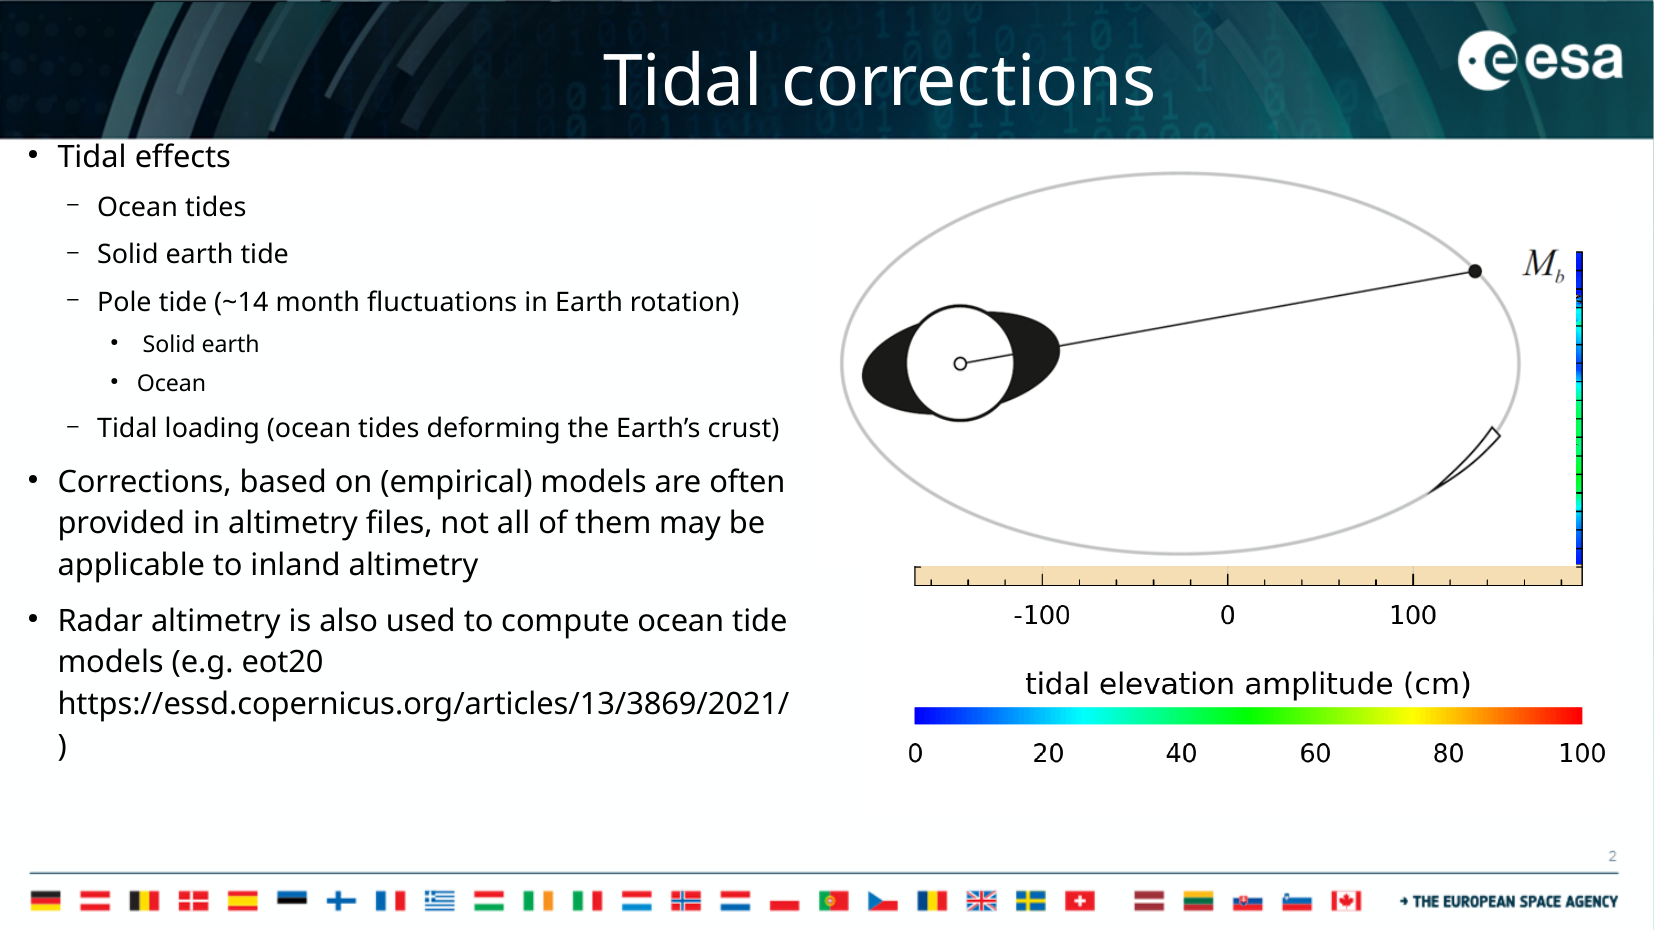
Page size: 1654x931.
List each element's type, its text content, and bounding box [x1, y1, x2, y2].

title Tidal corrections [207, 13, 1554, 142]
list Tidal effects Ocean tides Solid earth tide Pole tide (~14 month fluctuations in Earth rotation) Solid earth Ocean Tidal loading (ocean tides deforming the Earth’s crust) Corrections, based on (empirical) models are often provided in altimetry files, not all of them may be applicable to inland altimetry Radar altimetry is also used to compute ocean tide models (e.g. eot20 https://essd.copernicus.org/articles/13/3869/2021/) [17, 134, 796, 776]
picture [0, 0, 1654, 931]
